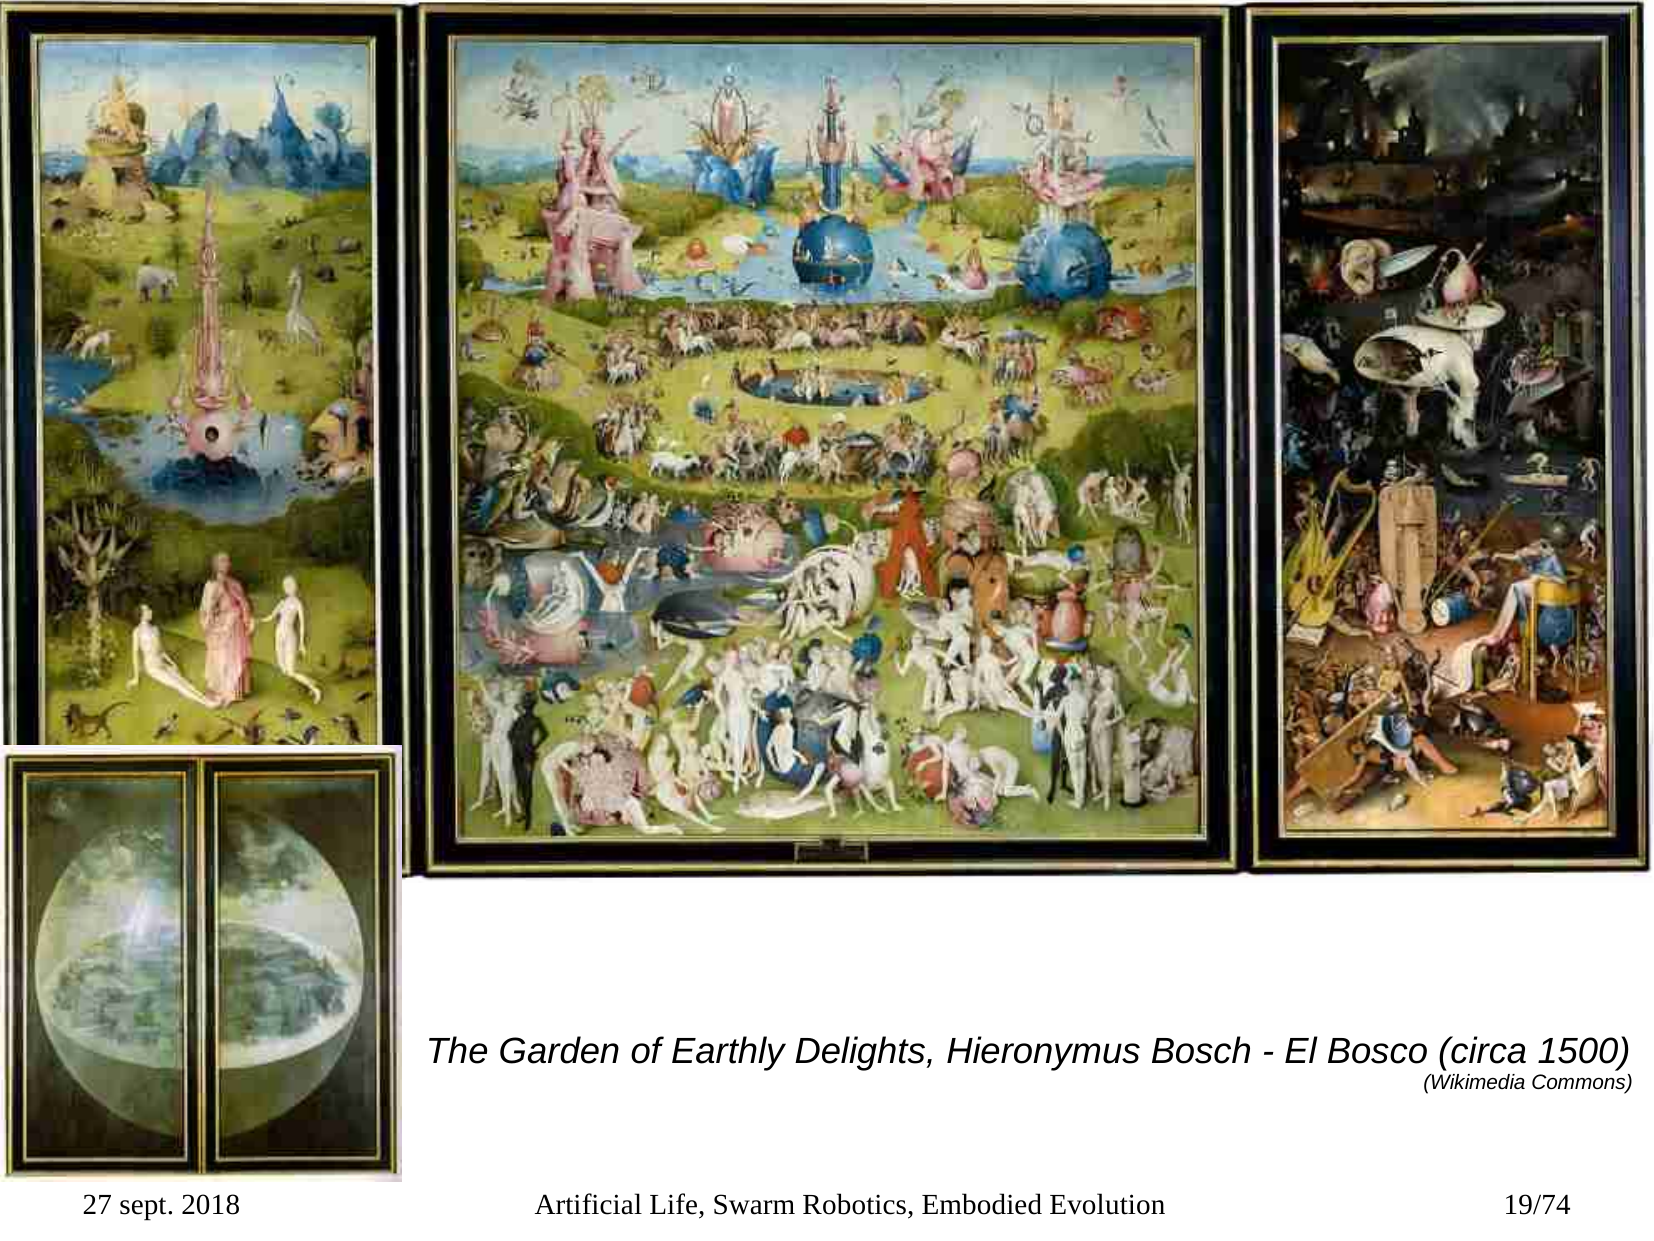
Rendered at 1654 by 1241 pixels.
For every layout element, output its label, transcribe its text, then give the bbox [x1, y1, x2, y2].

text_box The Garden of Earthly Delights, Hieronymus Bosch - El Bosco (circa 1500) (Wikimedia Commons) [402, 1022, 1648, 1103]
picture [0, 0, 1654, 1182]
